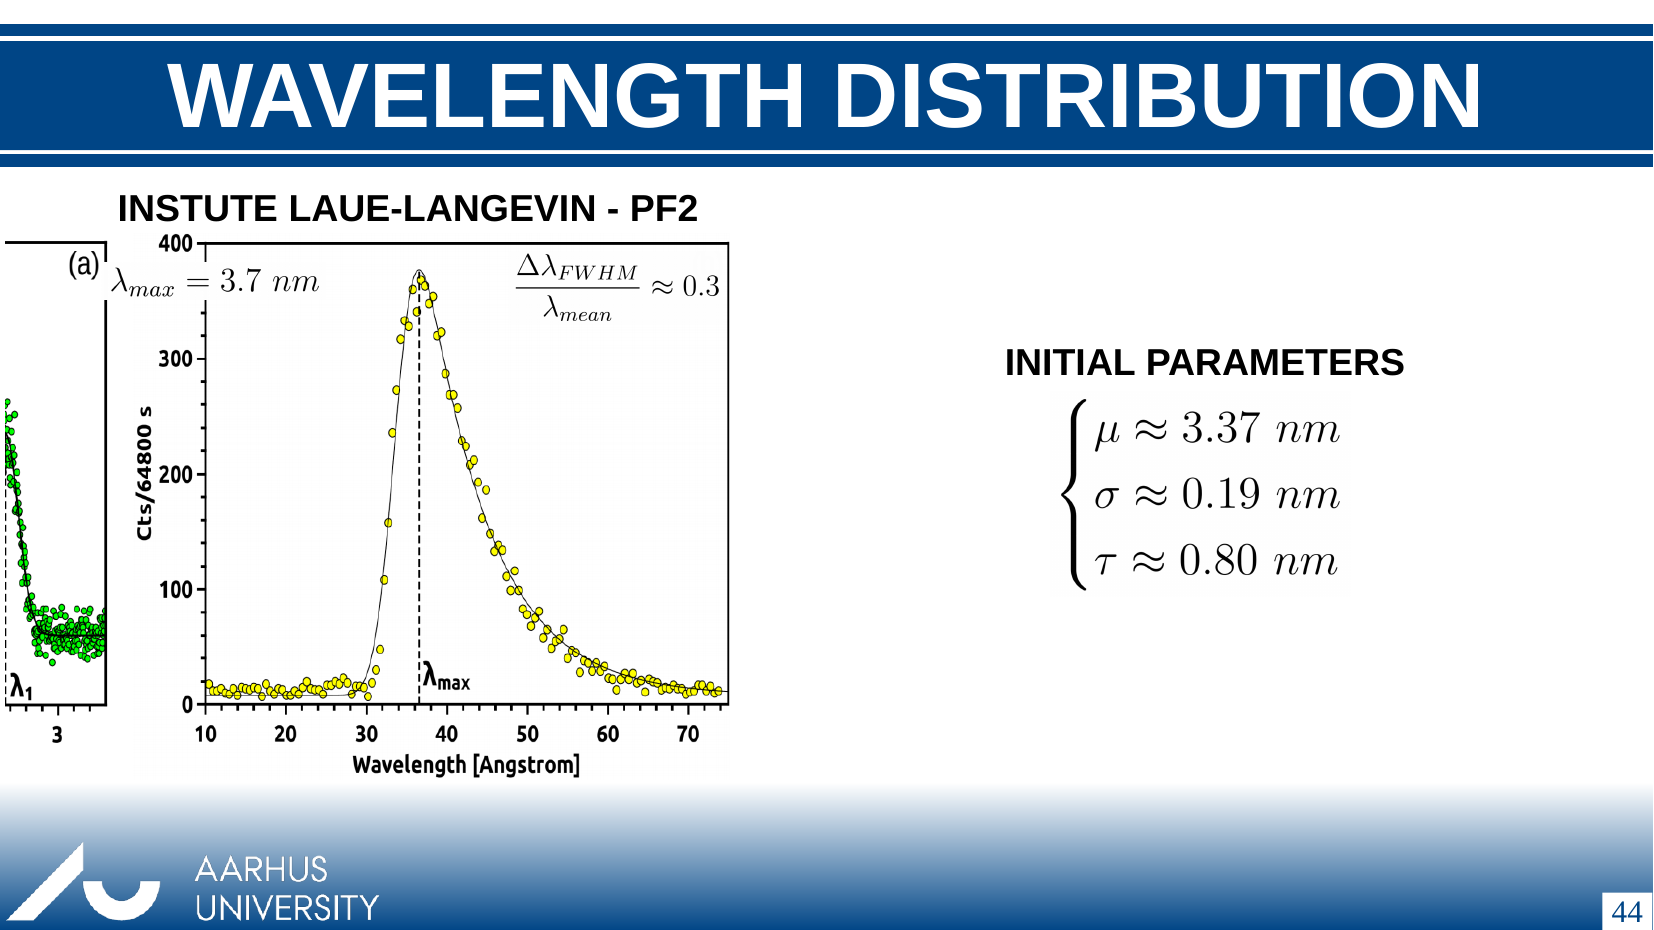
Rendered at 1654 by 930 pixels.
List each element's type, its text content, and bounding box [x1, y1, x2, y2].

title WAVELENGTH DISTRIBUTION [0, 41, 1653, 151]
text_box INSTUTE LAUE-LANGEVIN - PF2 [102, 180, 715, 237]
text_box INITIAL PARAMETERS [990, 334, 1421, 391]
picture [1050, 391, 1351, 597]
picture [5, 233, 730, 780]
picture [5, 841, 414, 928]
